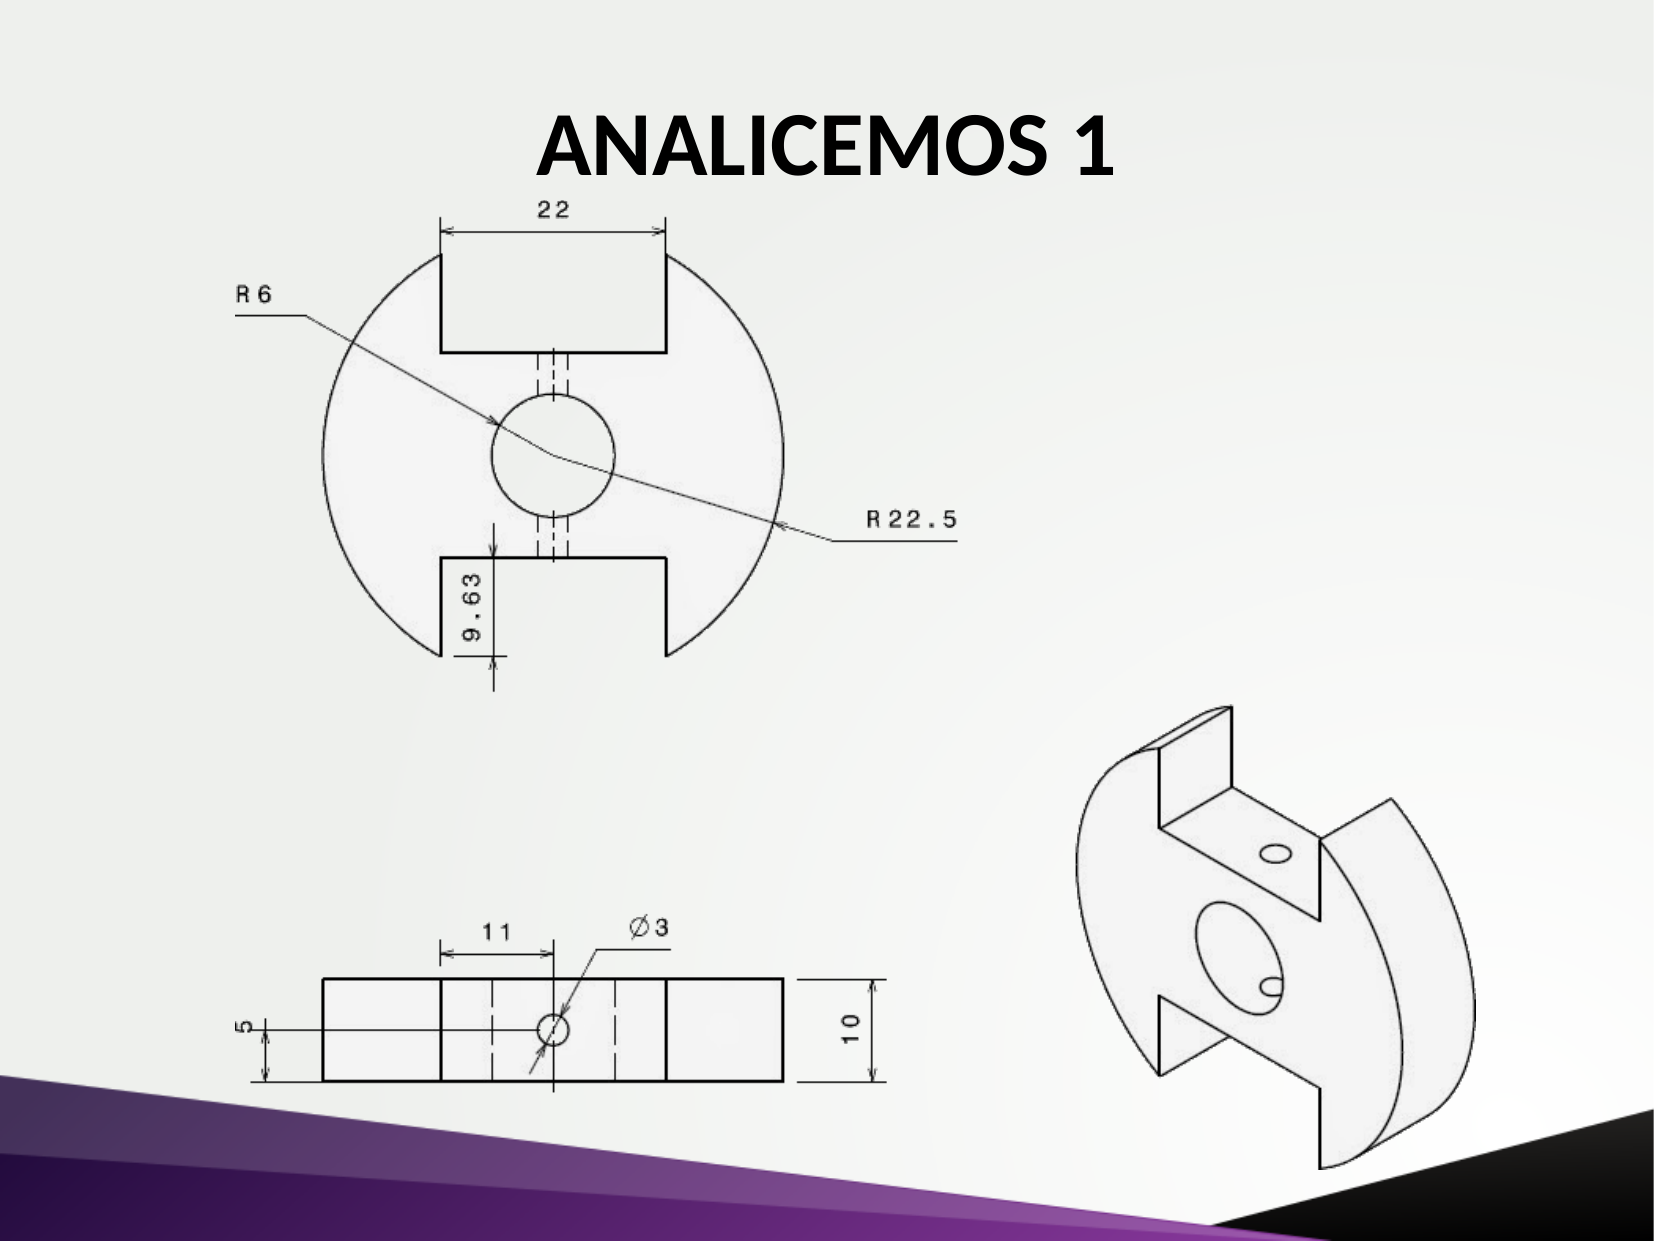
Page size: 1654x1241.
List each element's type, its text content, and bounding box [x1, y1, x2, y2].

title ANALICEMOS 1 [70, 45, 1583, 261]
picture [0, 0, 1654, 1241]
